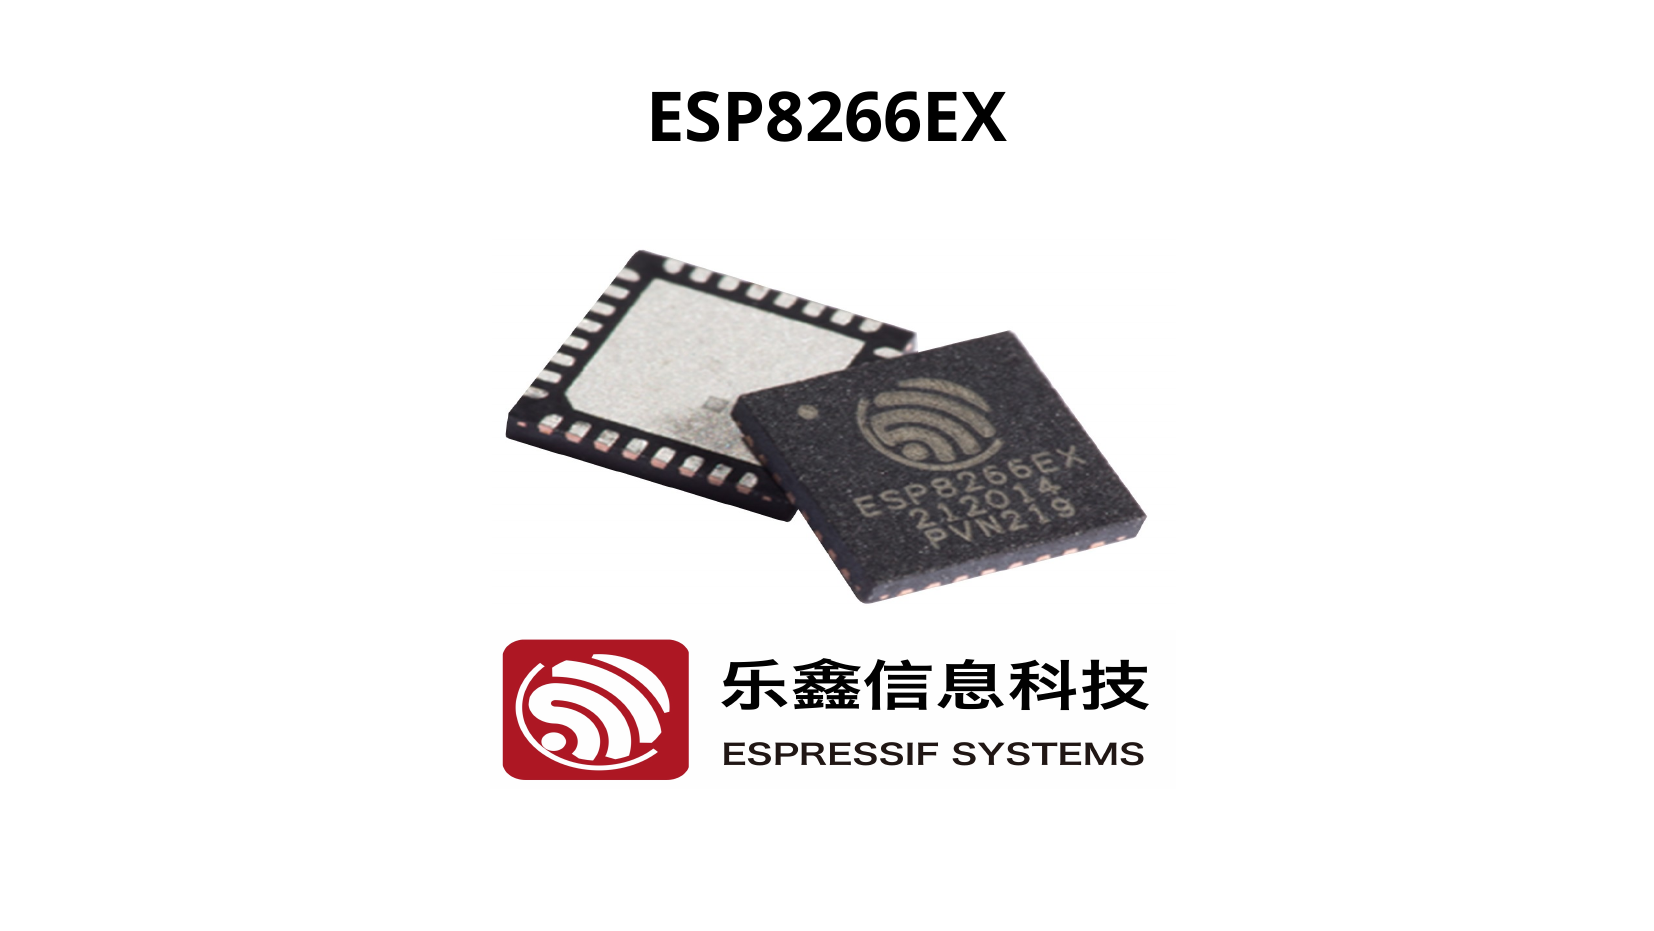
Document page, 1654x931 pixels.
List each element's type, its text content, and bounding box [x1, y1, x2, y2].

title ESP8266EX [82, 37, 1571, 193]
picture [492, 234, 1176, 617]
picture [490, 630, 1176, 789]
